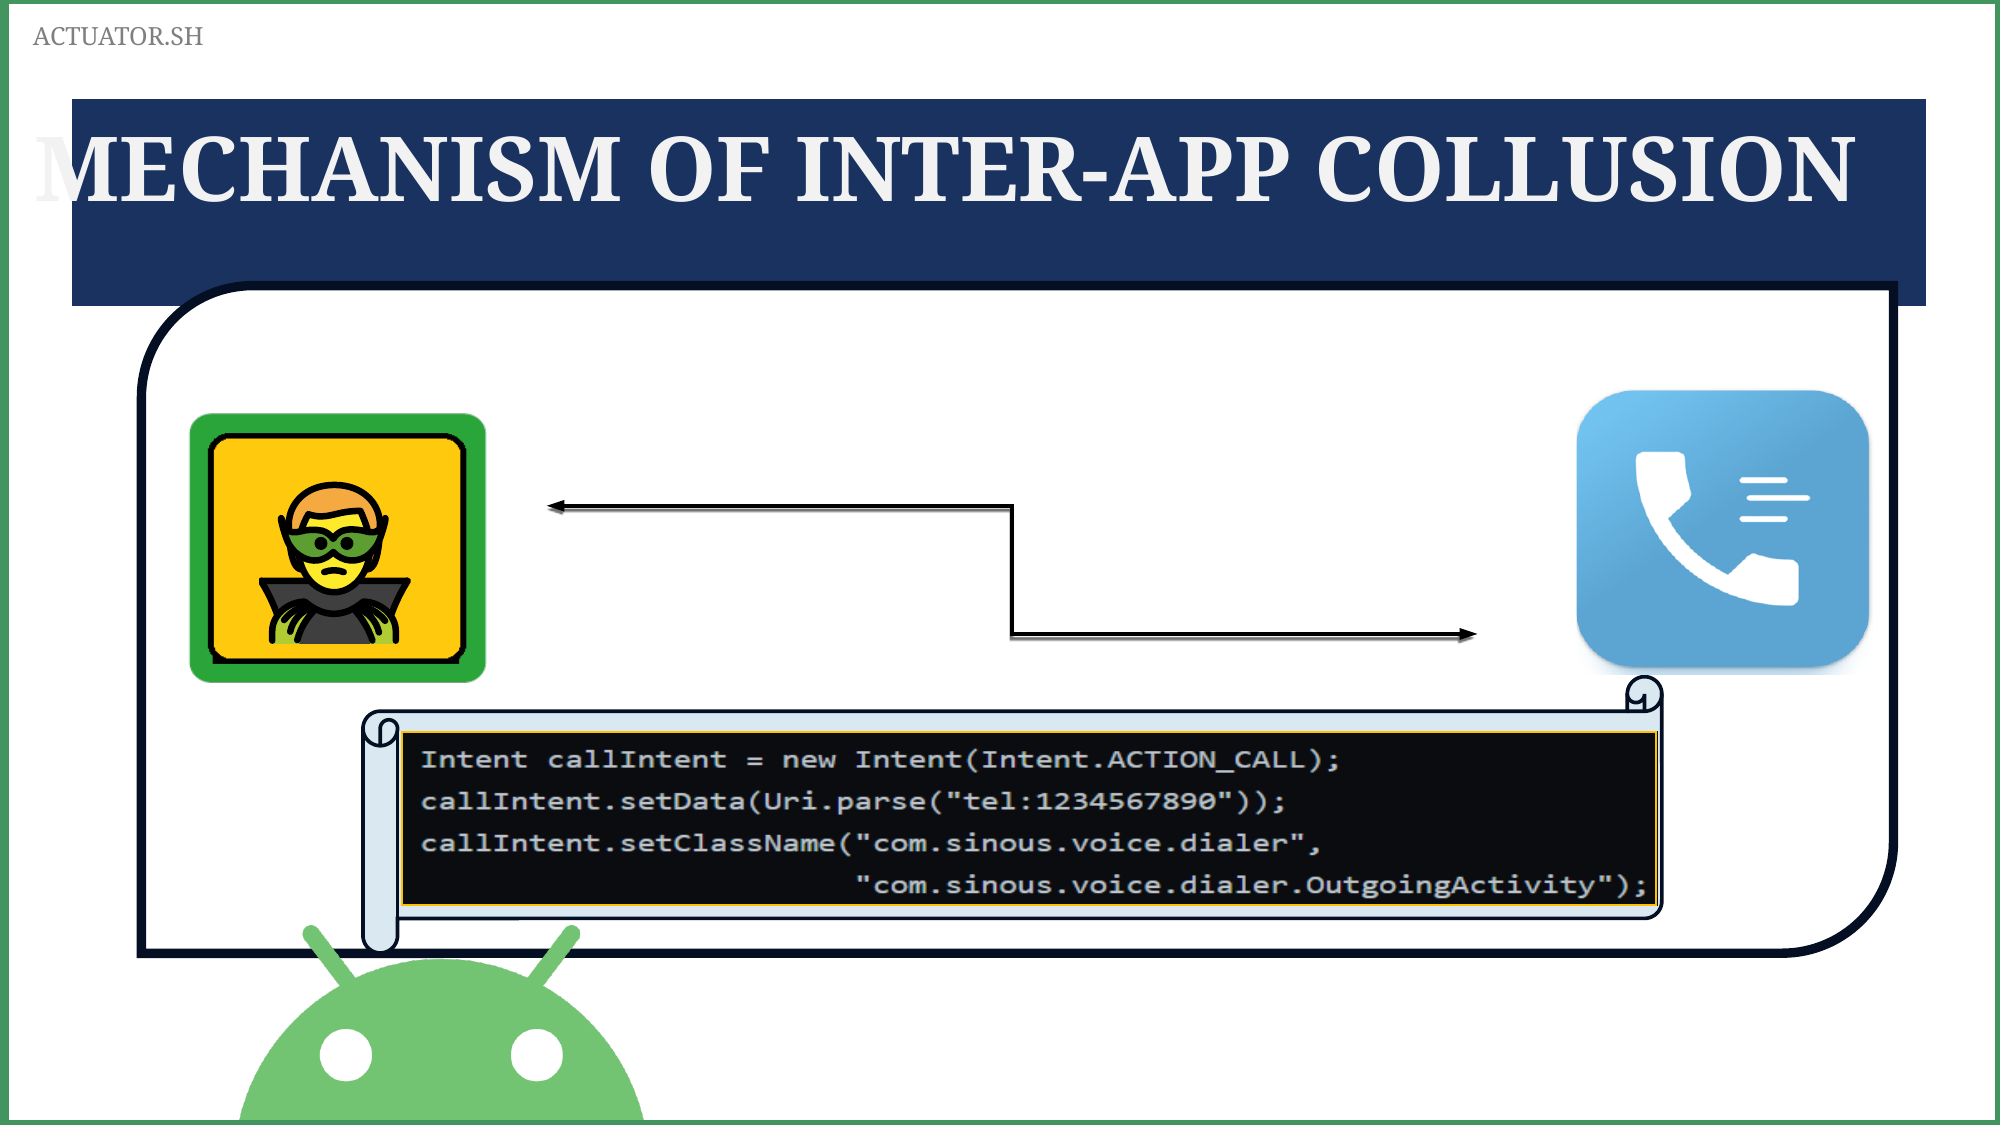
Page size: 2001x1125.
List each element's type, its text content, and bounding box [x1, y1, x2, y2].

text_box [141, 285, 1894, 954]
picture [402, 732, 1658, 907]
title Mechanism of Inter-App Collusion [19, 65, 1995, 228]
picture [403, 733, 1655, 904]
picture [1576, 388, 1880, 677]
picture [159, 397, 513, 699]
text_box Actuator.sh [17, 12, 295, 62]
picture [9, 738, 1030, 1120]
